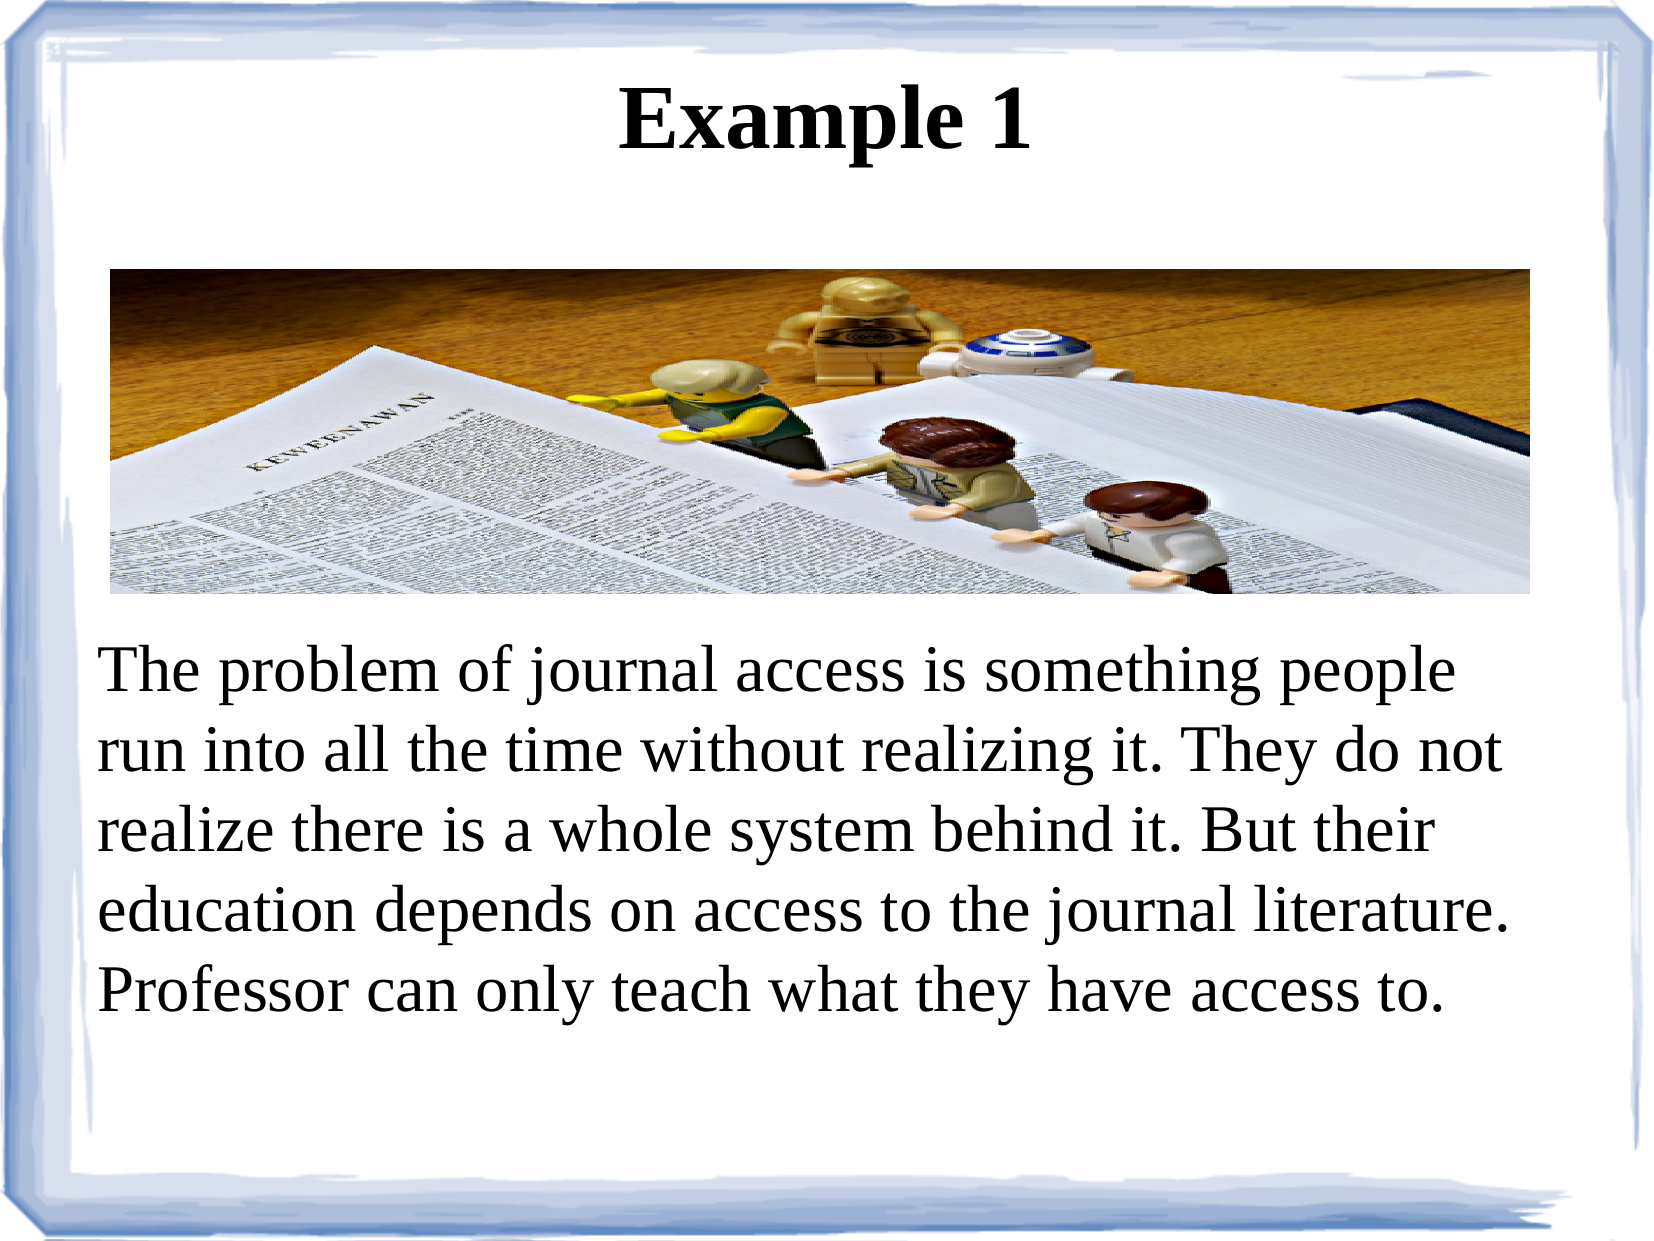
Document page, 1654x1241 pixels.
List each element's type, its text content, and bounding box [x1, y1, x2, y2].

title Example 1 [82, 49, 1571, 257]
picture [0, 0, 1654, 1241]
text_box The problem of journal access is something people run into all the time without realizing it. They do not realize there is a whole system behind it. But their education depends on access to the journal literature. Professor can only teach what they have access to. [82, 289, 1571, 1108]
